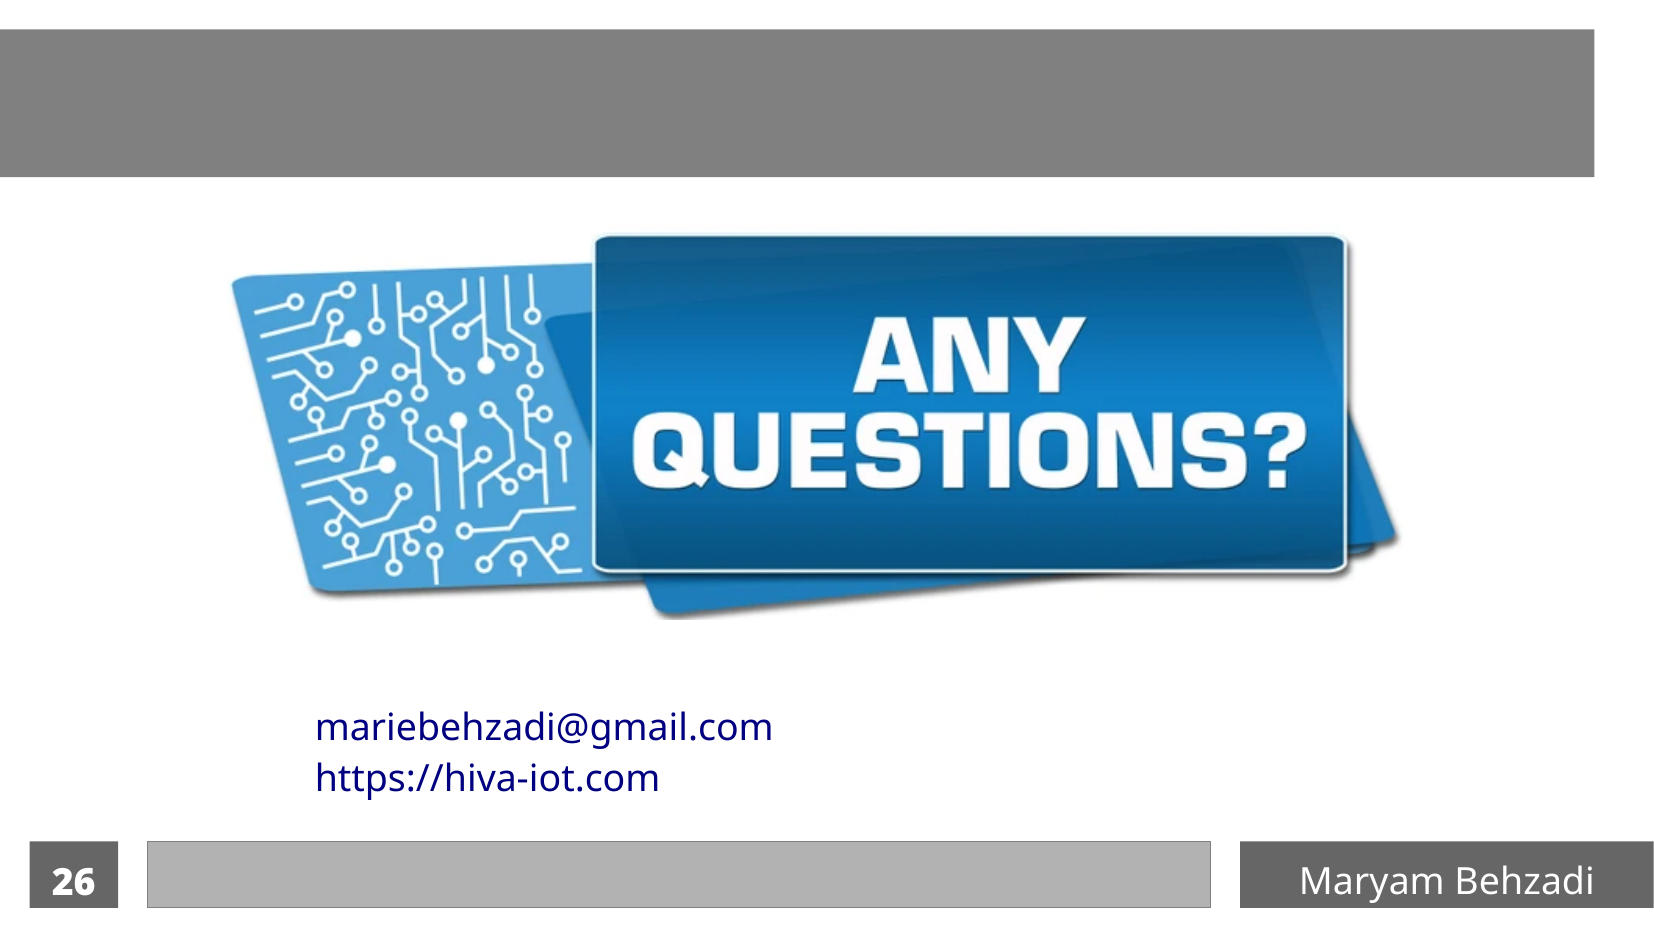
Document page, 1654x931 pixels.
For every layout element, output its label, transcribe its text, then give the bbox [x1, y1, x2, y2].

text_box mariebehzadi@gmail.com https://hiva-iot.com [300, 692, 1388, 792]
picture [203, 222, 1424, 620]
